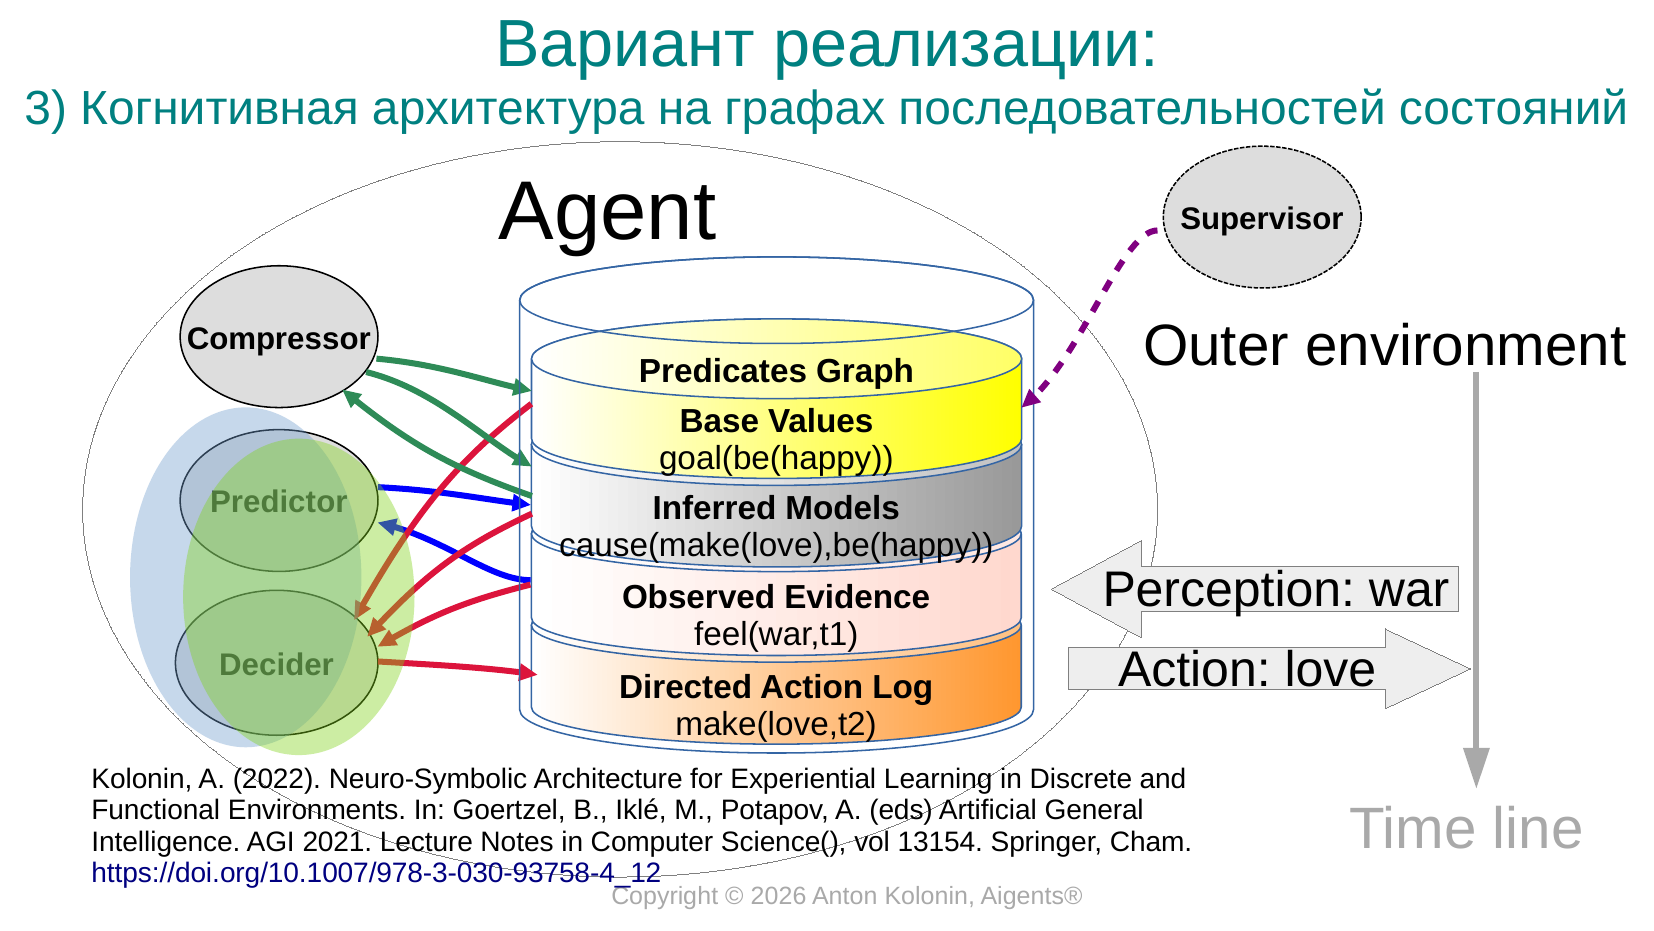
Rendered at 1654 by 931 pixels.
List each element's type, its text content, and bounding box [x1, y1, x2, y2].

text_box Outer environment [1128, 305, 1642, 386]
text_box Compressor [180, 265, 378, 408]
text_box Time line [1334, 788, 1600, 869]
text_box Вариант реализации: 3) Когнитивная архитектура на графах последовательностей состояний [0, 0, 1654, 150]
text_box Supervisor [1163, 146, 1362, 288]
text_box Predictor [307, 432, 369, 470]
text_box Predicates Graph [519, 302, 1034, 754]
text_box [82, 150, 1158, 755]
text_box Perception: war [1051, 540, 1459, 638]
text_box Action: love [1068, 628, 1471, 709]
text_box Agent [484, 157, 732, 265]
text_box Kolonin, A. (2022). Neuro-Symbolic Architecture for Experiential Learning in Discrete and Functional Environments. In: Goertzel, B., Iklé, M., Potapov, A. (eds) Artificial General Intelligence. AGI 2021. Lecture Notes in Computer Science(), vol 13154. Springer, Cham. https://doi.org/10.1007/978-3-030-93758-4_12 [76, 755, 1247, 895]
